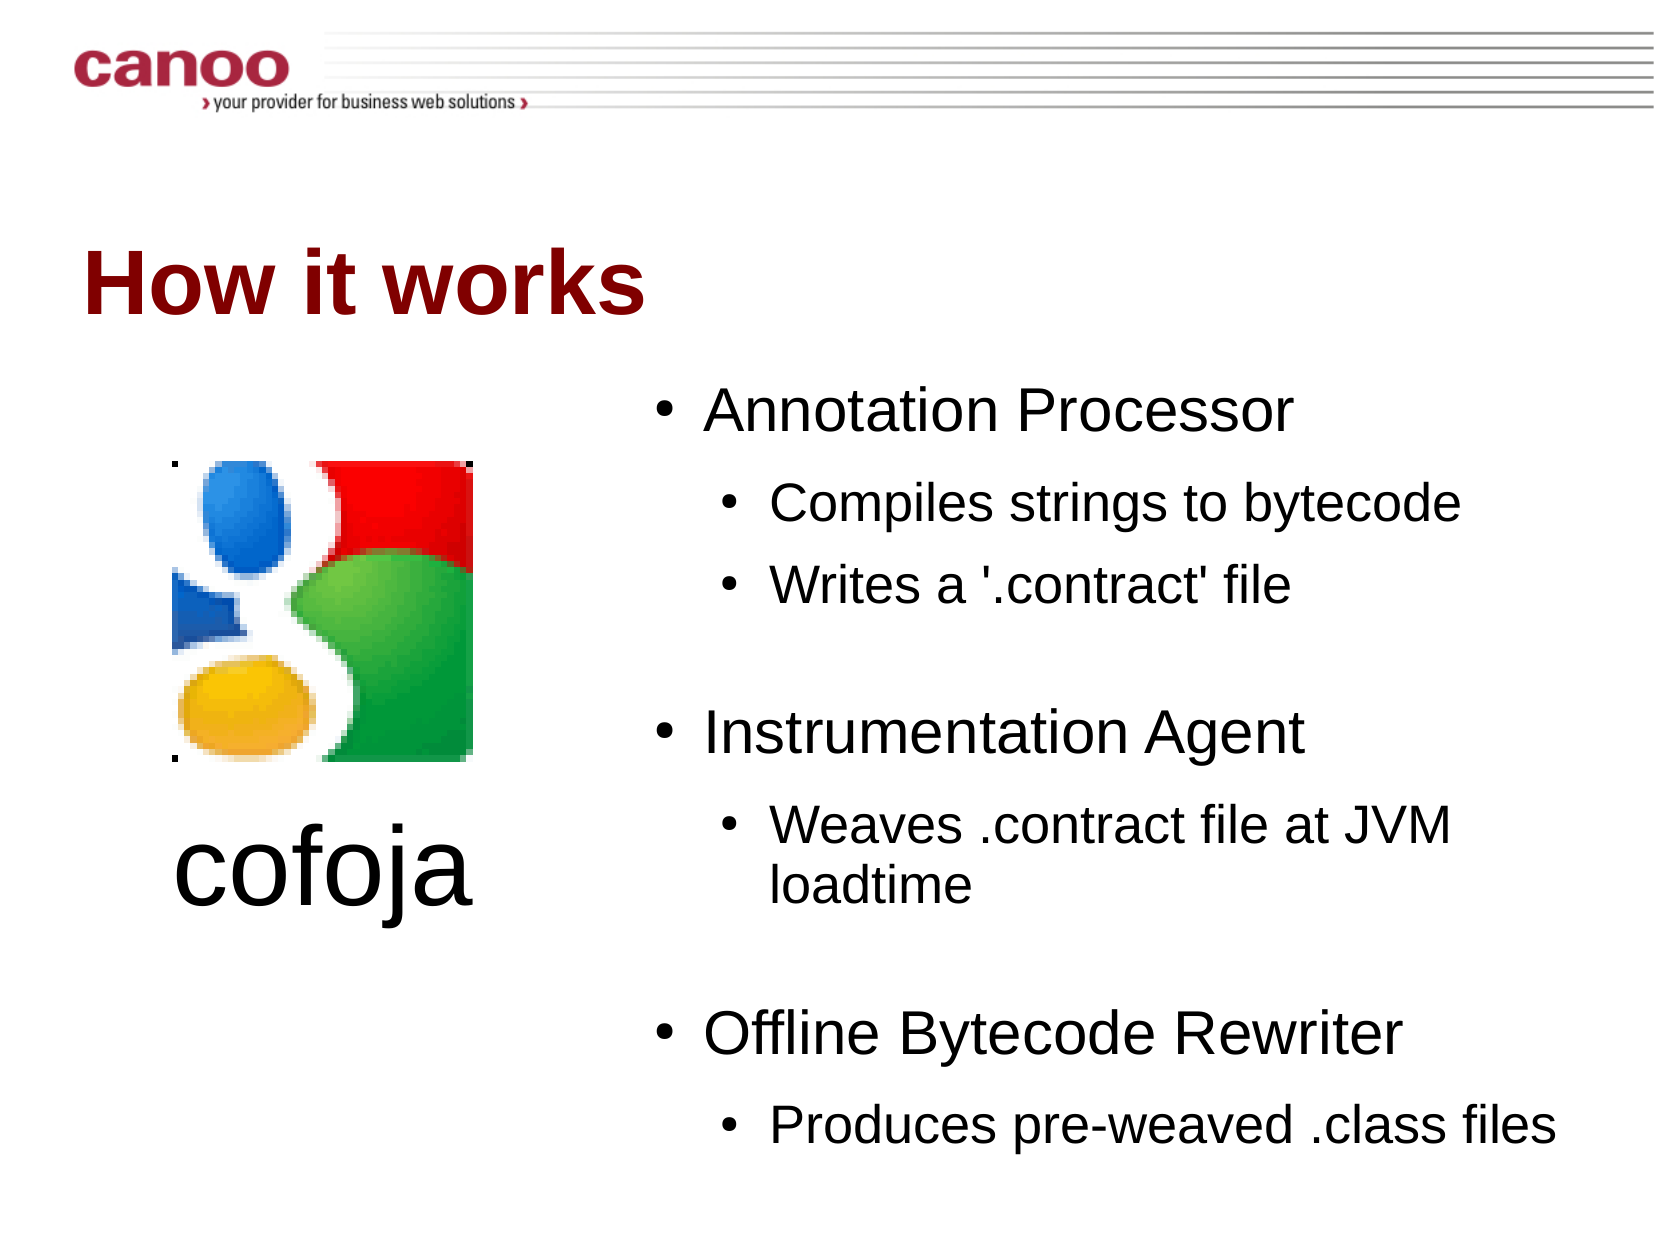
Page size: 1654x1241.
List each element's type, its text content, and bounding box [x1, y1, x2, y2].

title How it works [82, 179, 1571, 387]
text_box cofoja [157, 797, 488, 938]
list Annotation Processor Compiles strings to bytecode Writes a '.contract' file Instrumentation Agent Weaves .contract file at JVM loadtime Offline Bytecode Rewriter Produces pre-weaved .class files [637, 375, 1571, 1164]
picture [172, 461, 473, 762]
picture [0, 0, 1654, 166]
